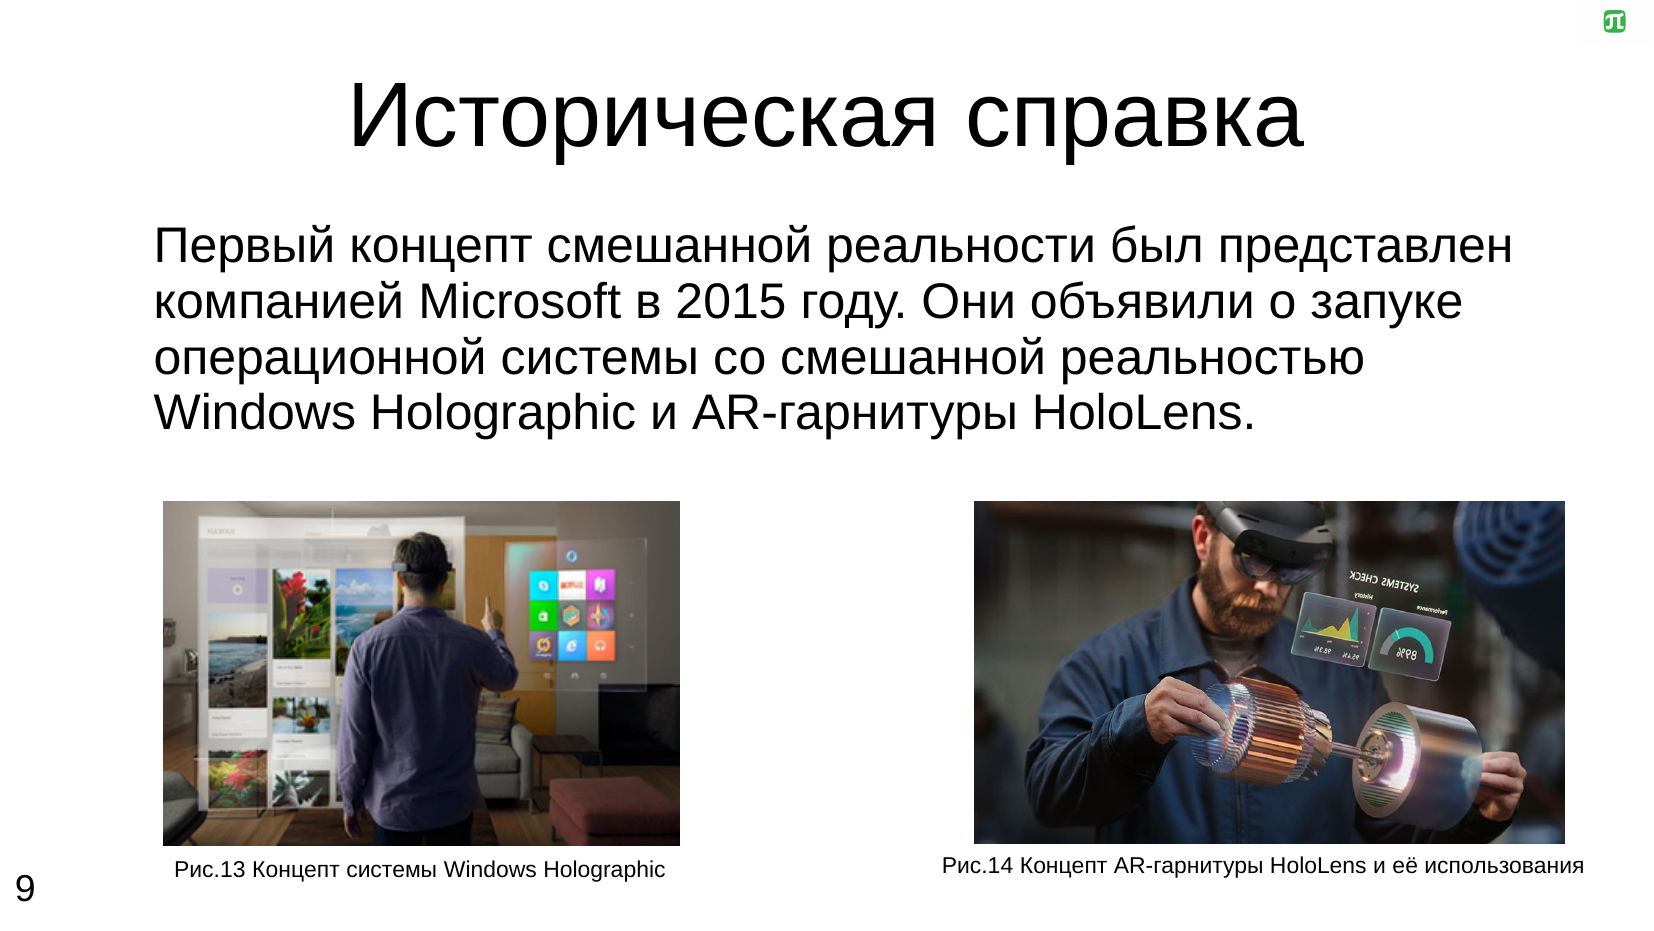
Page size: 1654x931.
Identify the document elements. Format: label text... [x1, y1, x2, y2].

title Историческая справка [82, 37, 1571, 193]
picture [974, 501, 1565, 844]
text_box Рис.13 Концепт системы Windows Holographic [88, 849, 768, 916]
picture [1579, 0, 1654, 46]
picture [163, 501, 680, 846]
text_box Рис.14 Концепт AR-гарнитуры HoloLens и её использования [856, 845, 1625, 912]
text_box <номер> [0, 860, 562, 931]
list Первый концепт смешанной реальности был представлен компанией Microsoft в 2015 году. Они объявили о запуке операционной системы со смешанной реальностью Windows Holographic и AR-гарнитуры HoloLens. [82, 217, 1571, 758]
